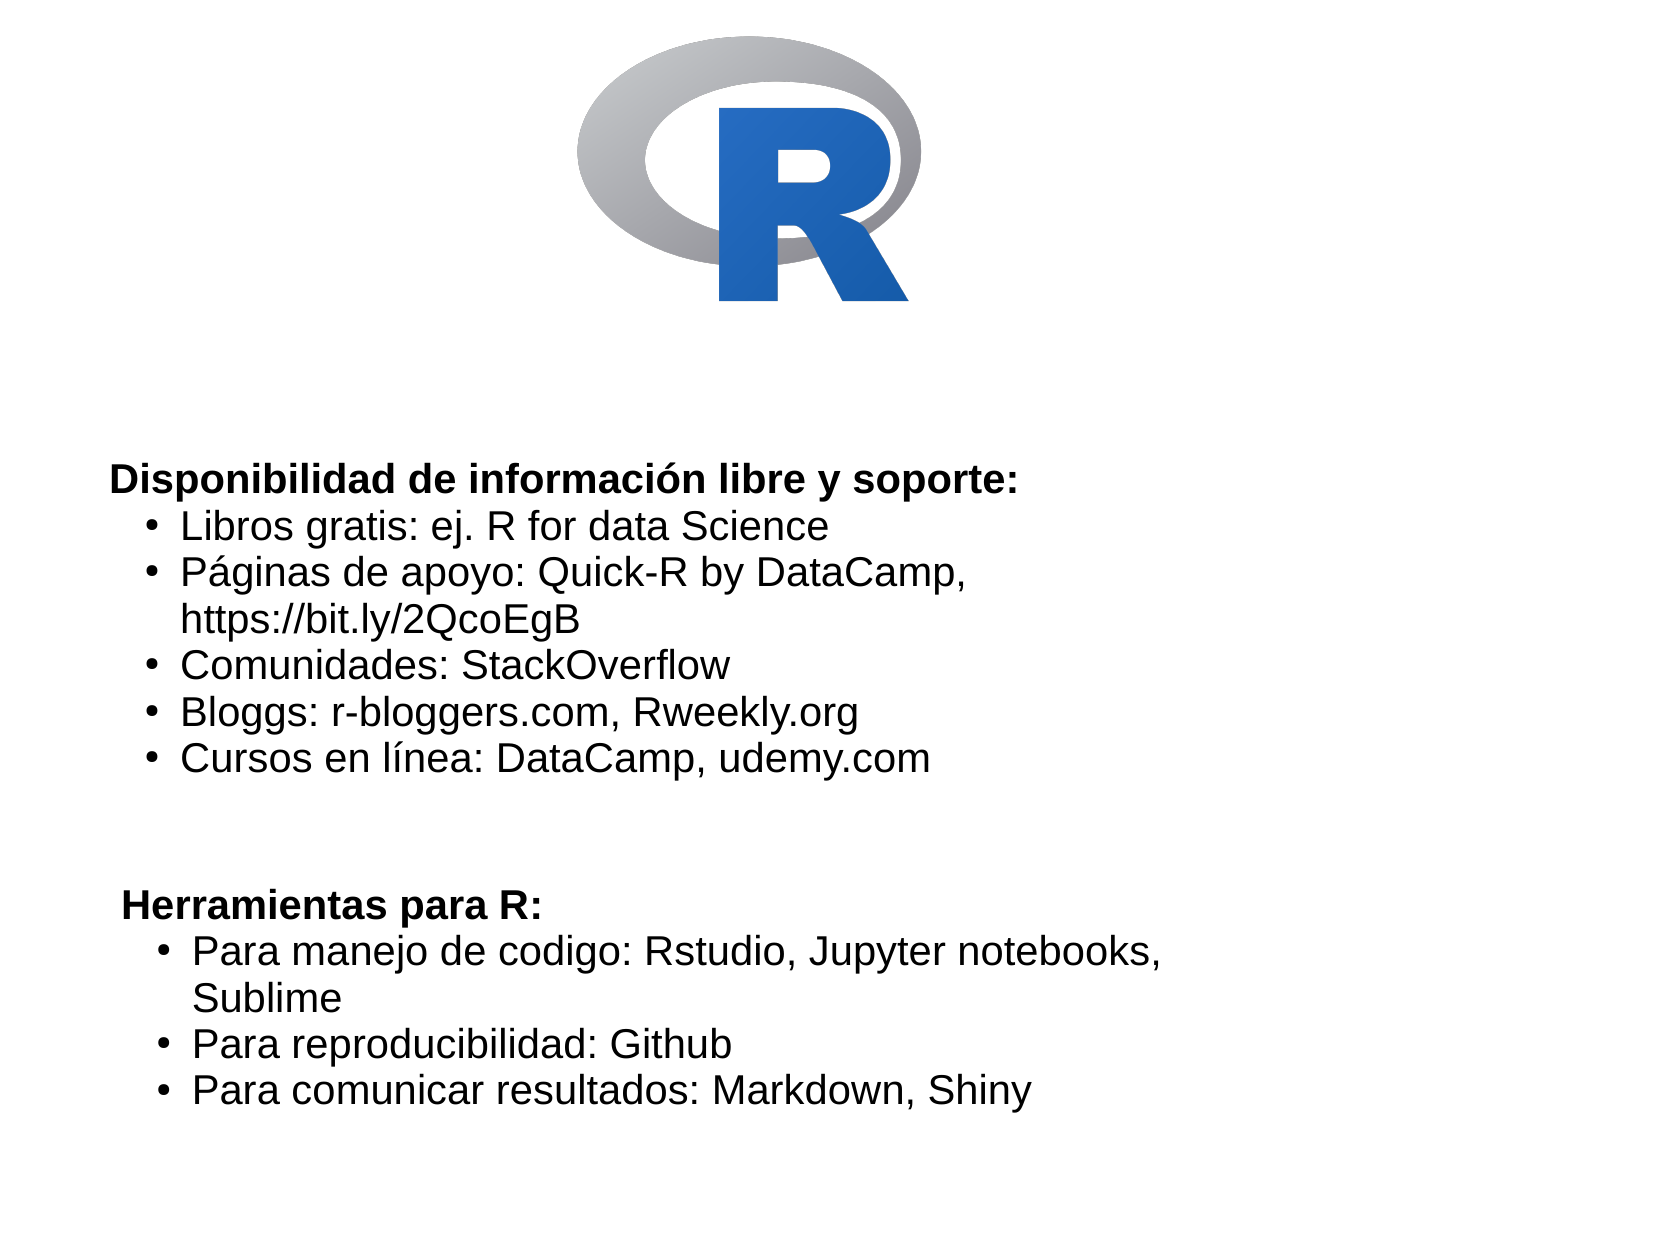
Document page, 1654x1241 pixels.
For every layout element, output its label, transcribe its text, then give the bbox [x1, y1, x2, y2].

text_box Disponibilidad de información libre y soporte: Libros gratis: ej. R for data Science Páginas de apoyo: Quick-R by DataCamp, https://bit.ly/2QcoEgB Comunidades: StackOverflow Bloggs: r-bloggers.com, Rweekly.org Cursos en línea: DataCamp, udemy.com [94, 448, 1272, 789]
text_box Herramientas para R: Para manejo de codigo: Rstudio, Jupyter notebooks, Sublime Para reproducibilidad: Github Para comunicar resultados: Markdown, Shiny [106, 874, 1222, 1122]
picture [577, 35, 922, 302]
